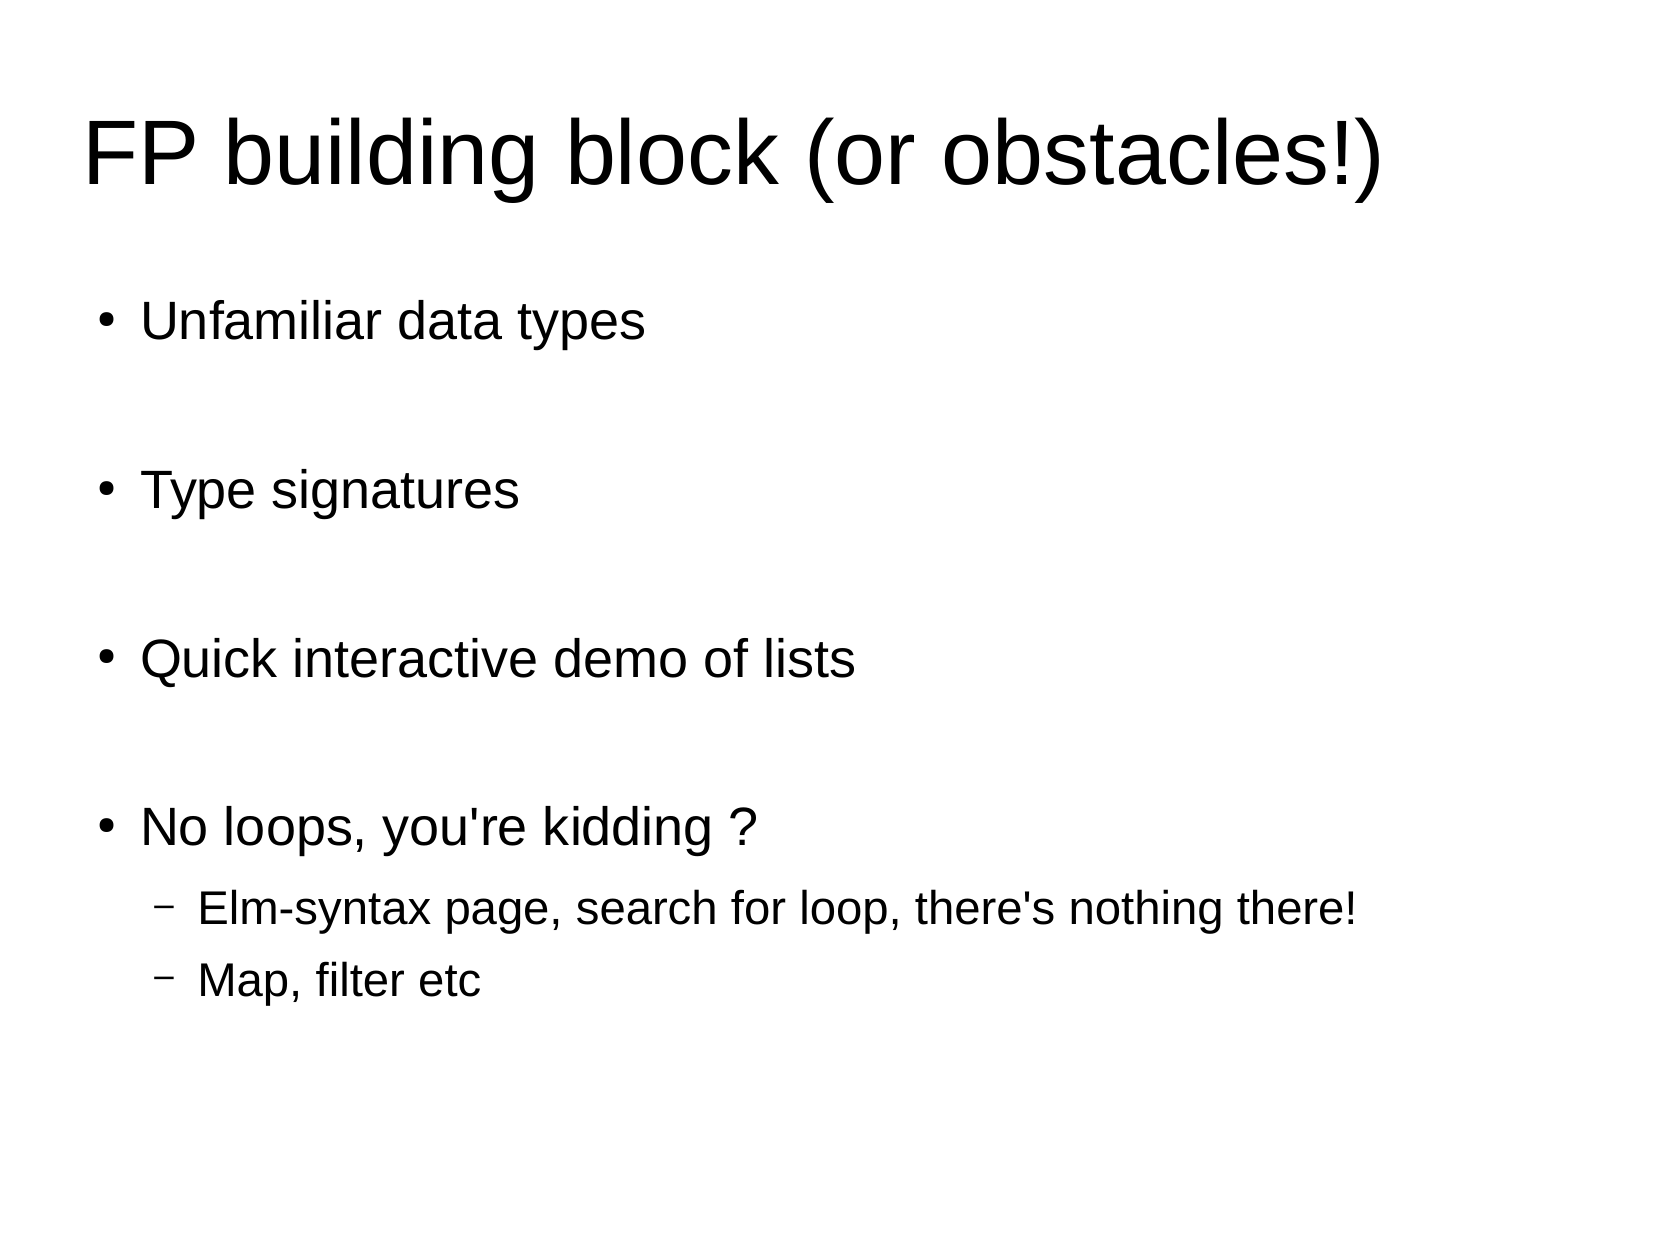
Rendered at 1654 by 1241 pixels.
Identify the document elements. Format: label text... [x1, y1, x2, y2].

title FP building block (or obstacles!) [82, 49, 1571, 257]
list Unfamiliar data types Type signatures Quick interactive demo of lists No loops, you're kidding ? Elm-syntax page, search for loop, there's nothing there! Map, filter etc [82, 290, 1571, 1010]
